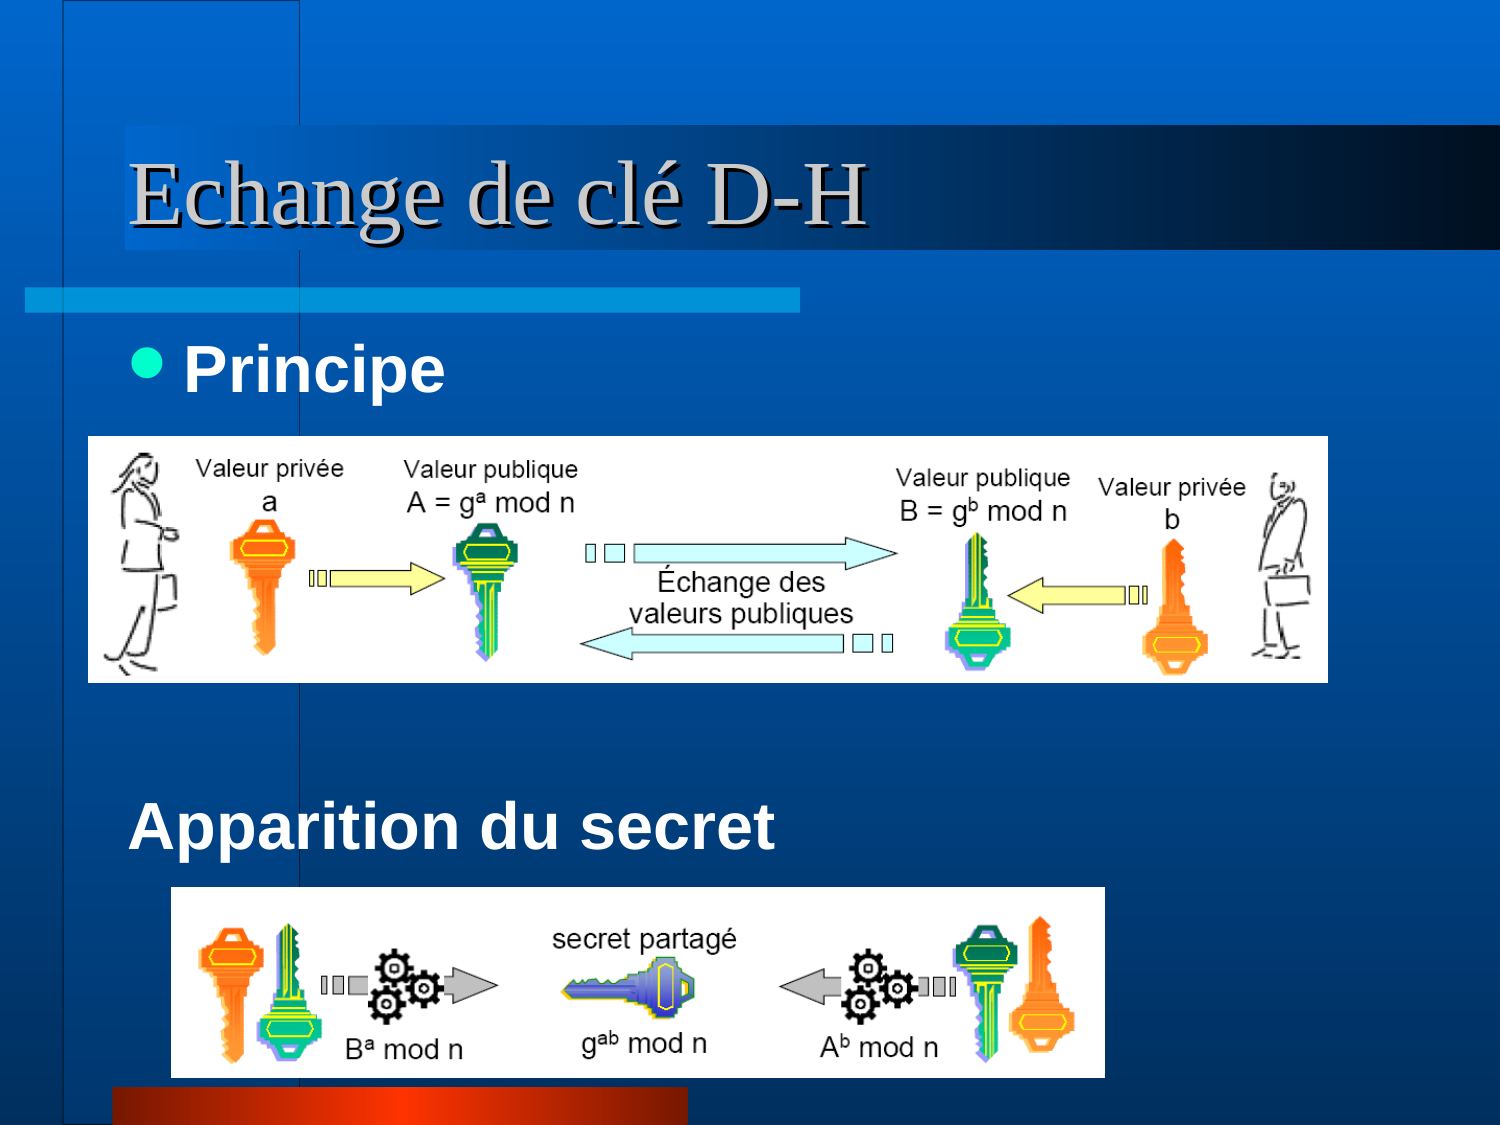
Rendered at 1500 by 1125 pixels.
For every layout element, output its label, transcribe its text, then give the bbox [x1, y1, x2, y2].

list Principe Apparition du secret [112, 324, 1388, 1001]
picture [171, 887, 1105, 1078]
picture [88, 436, 1328, 683]
title Echange de clé D-H [112, 99, 1388, 288]
